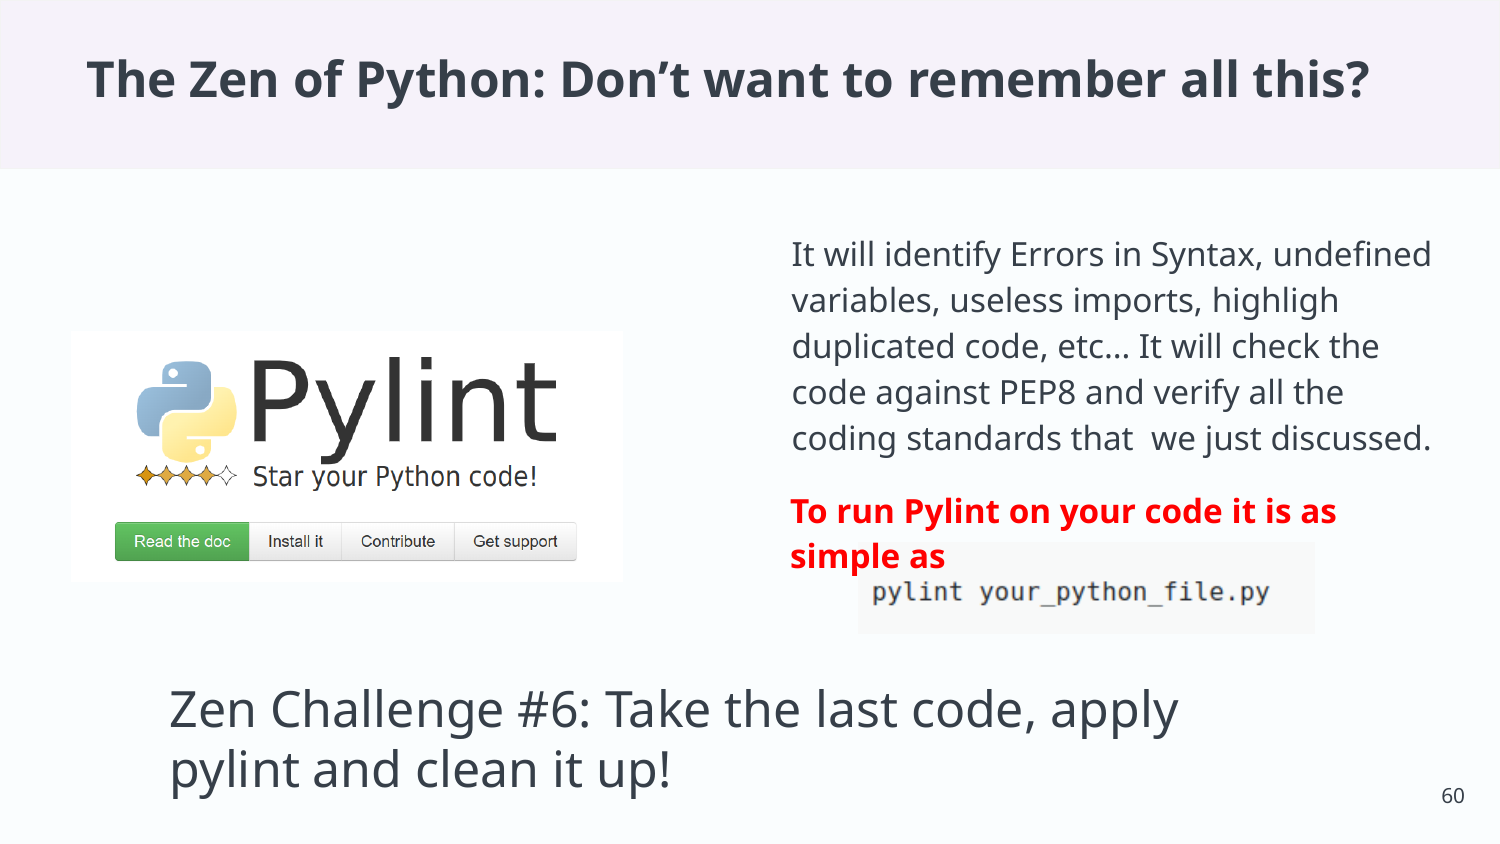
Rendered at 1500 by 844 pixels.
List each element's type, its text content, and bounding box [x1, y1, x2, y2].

picture [71, 331, 623, 582]
title The Zen of Python: Don’t want to remember all this? [71, 33, 1411, 139]
text_box Zen Challenge #6: Take the last code, apply pylint and clean it up! [154, 662, 1328, 813]
text_box It will identify Errors in Syntax, undefined variables, useless imports, highligh duplicated code, etc… It will check the code against PEP8 and verify all the coding standards that we just discussed. [776, 212, 1456, 472]
text_box To run Pylint on your code it is as simple as [775, 468, 1443, 591]
slide_number <number> [1389, 764, 1480, 830]
picture [858, 591, 1315, 634]
